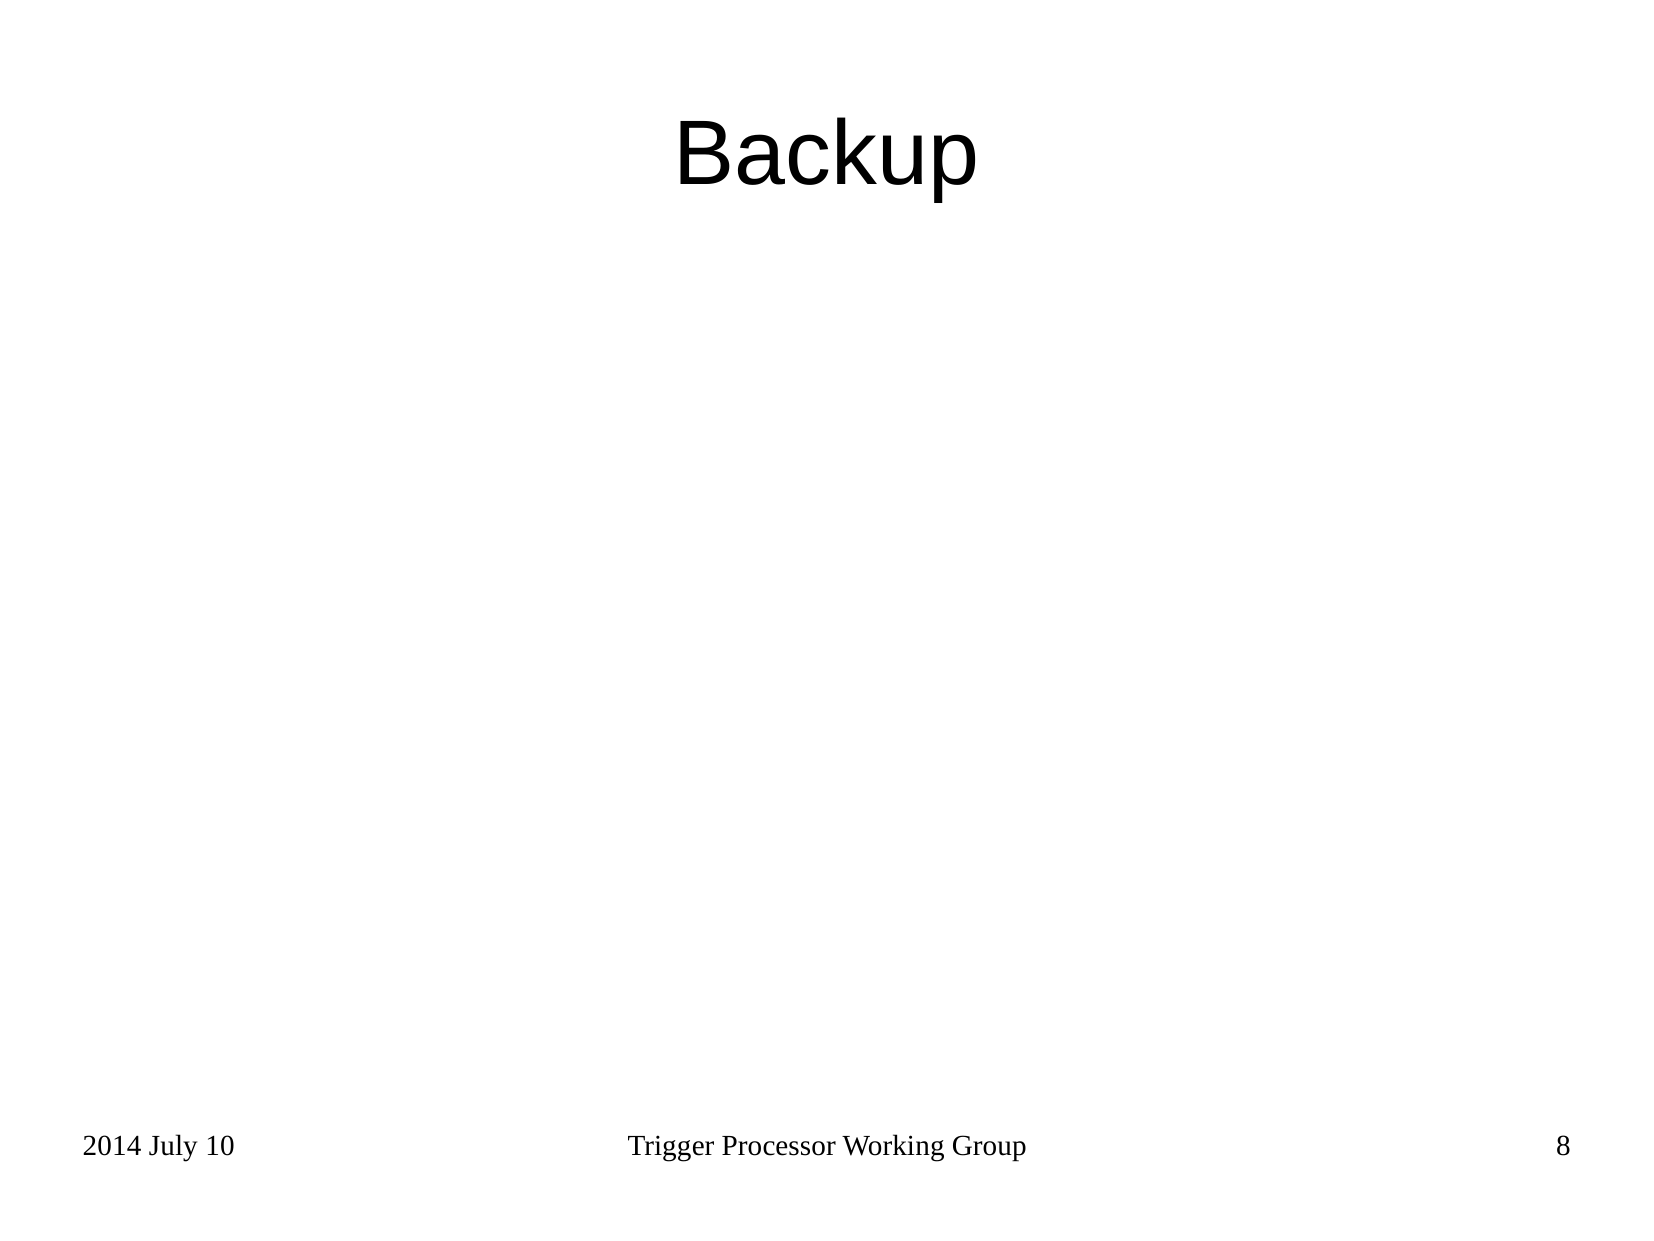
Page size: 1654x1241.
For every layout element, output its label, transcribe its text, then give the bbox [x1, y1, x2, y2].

title Backup [82, 49, 1571, 257]
